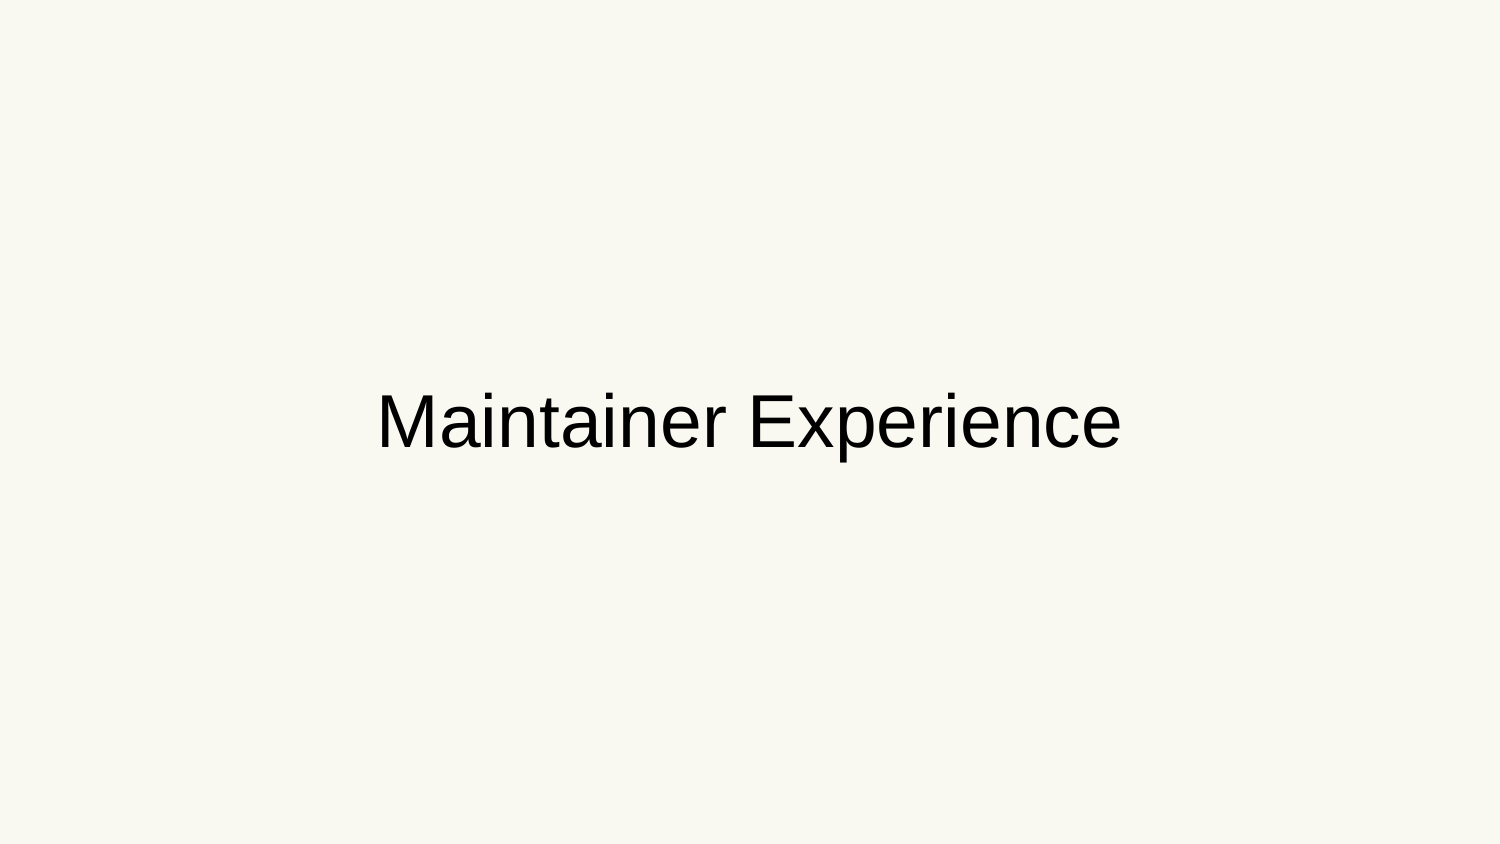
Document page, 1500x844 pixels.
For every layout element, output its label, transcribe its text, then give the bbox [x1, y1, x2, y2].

title Maintainer Experience [51, 352, 1449, 491]
